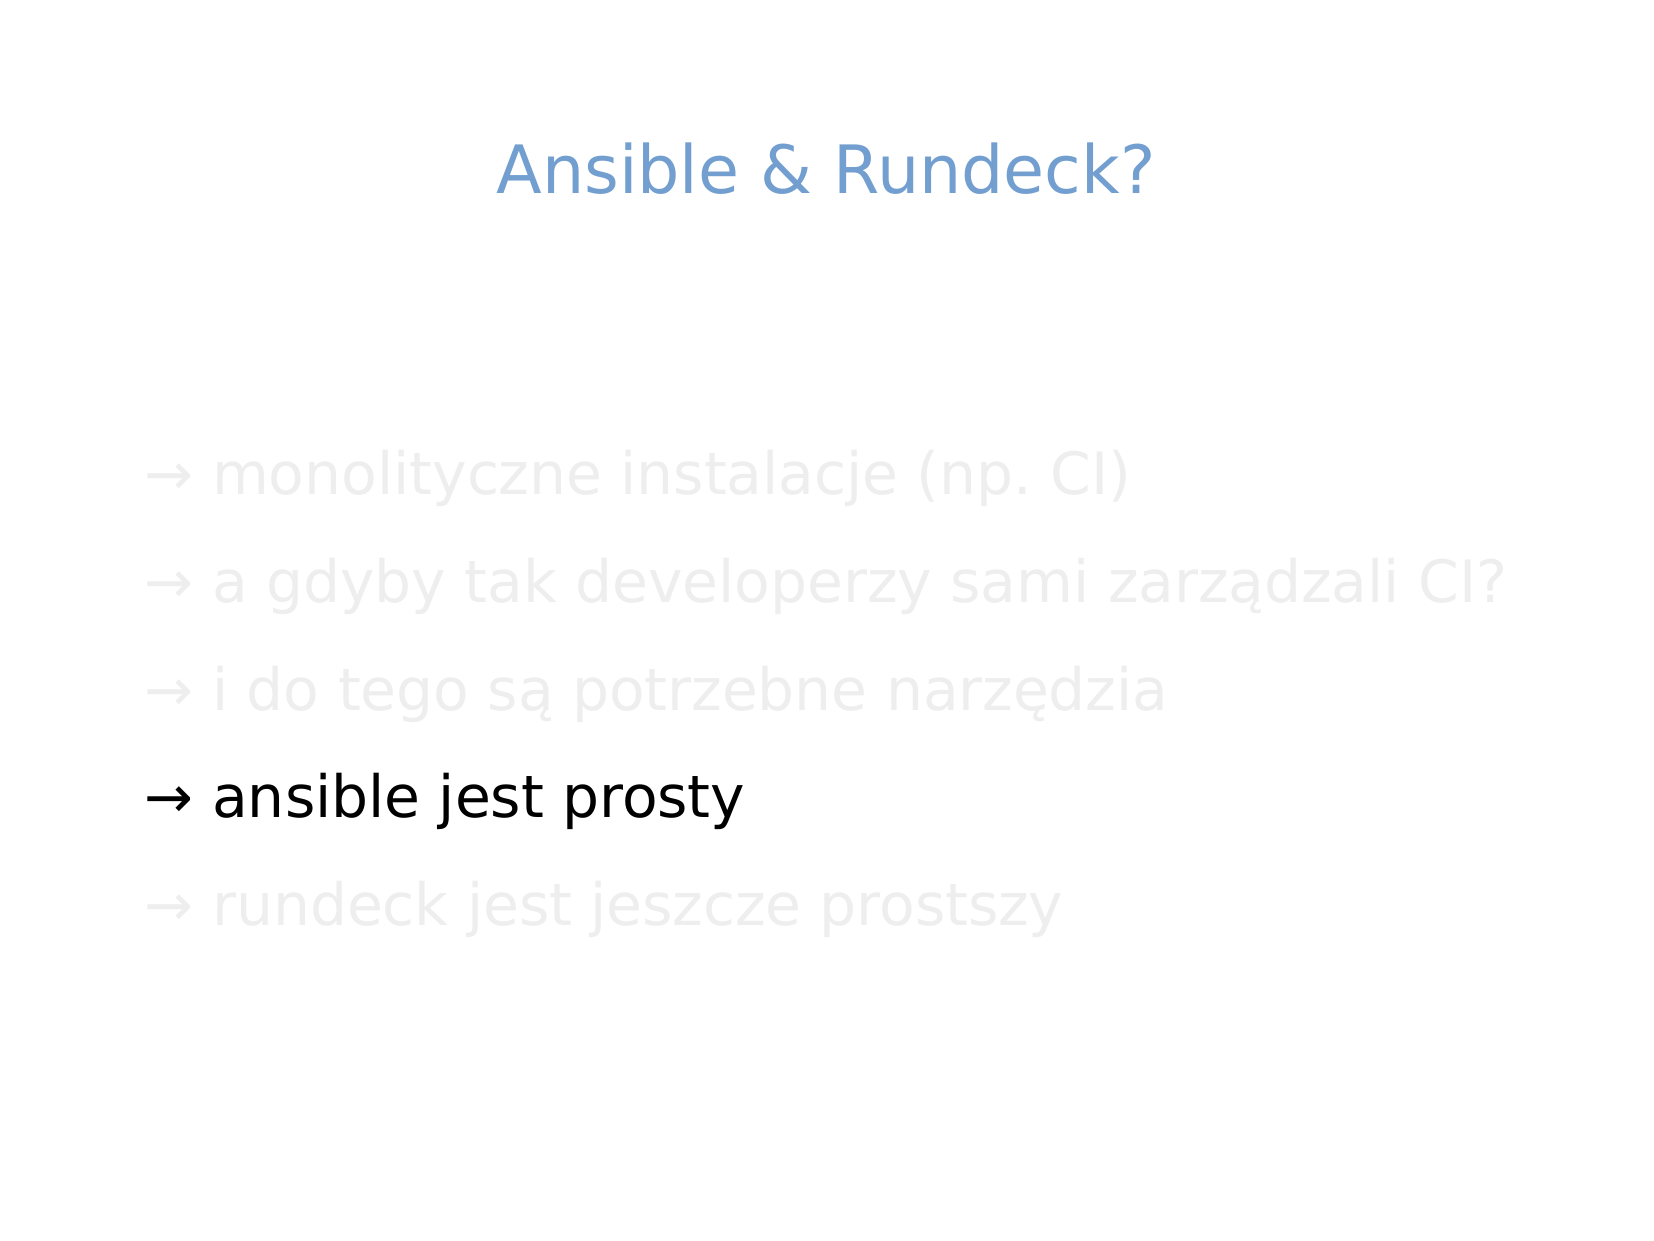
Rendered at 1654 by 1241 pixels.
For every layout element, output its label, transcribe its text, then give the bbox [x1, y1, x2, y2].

text_box → monolityczne instalacje (np. CI) → a gdyby tak developerzy sami zarządzali CI? → i do tego są potrzebne narzędzia → ansible jest prosty → rundeck jest jeszcze prostszy [130, 399, 1524, 913]
text_box Ansible & Rundeck? [482, 123, 1172, 217]
